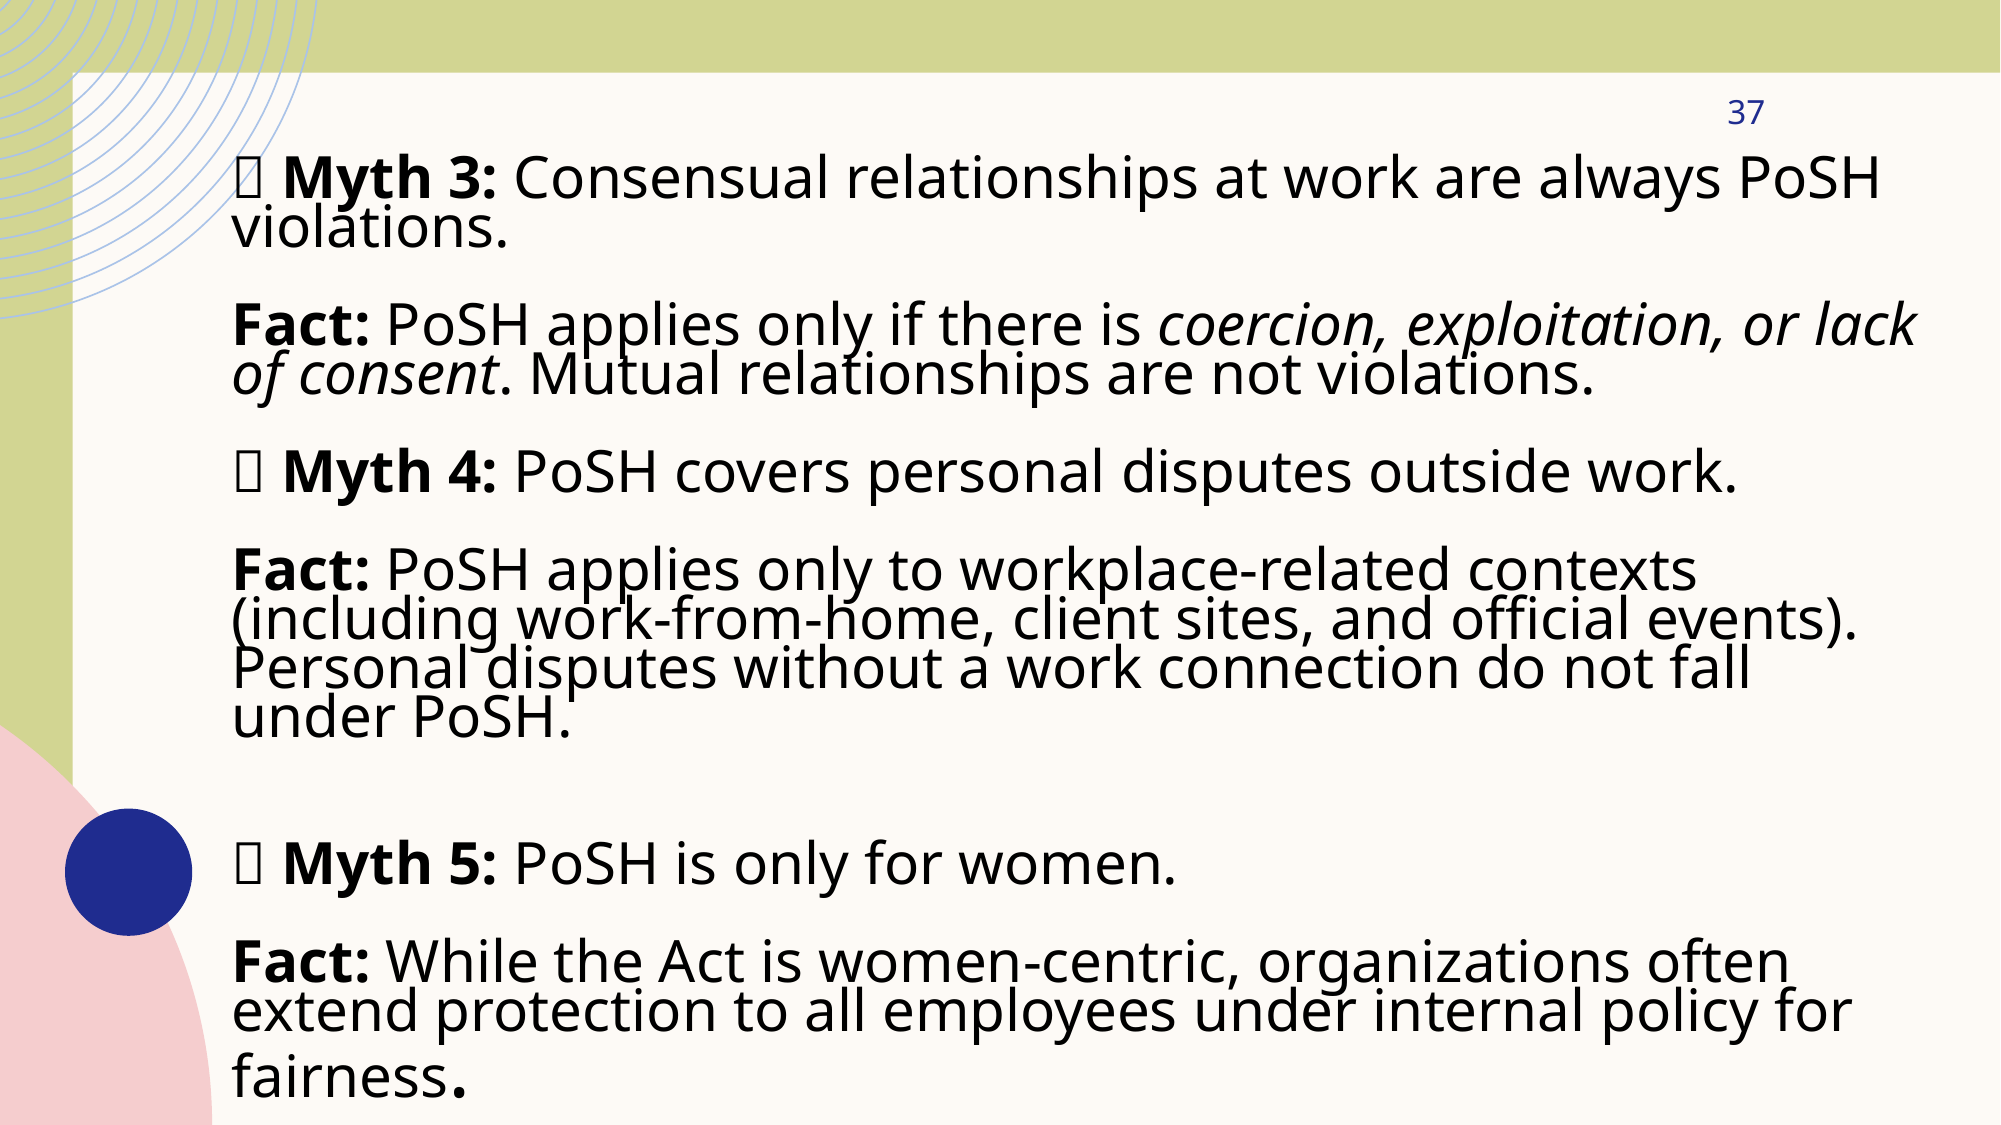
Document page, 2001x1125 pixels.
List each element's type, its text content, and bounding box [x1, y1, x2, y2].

text_box [1712, 75, 1875, 152]
text_box 🔹 Myth 3: Consensual relationships at work are always PoSH violations. Fact: PoSH applies only if there is coercion, exploitation, or lack of consent. Mutual relationships are not violations. 🔹 Myth 4: PoSH covers personal disputes outside work. Fact: PoSH applies only to workplace-related contexts (including work-from-home, client sites, and official events). Personal disputes without a work connection do not fall under PoSH. 🔹 Myth 5: PoSH is only for women. Fact: While the Act is women-centric, organizations often extend protection to all employees under internal policy for fairness. [216, 152, 1940, 1035]
